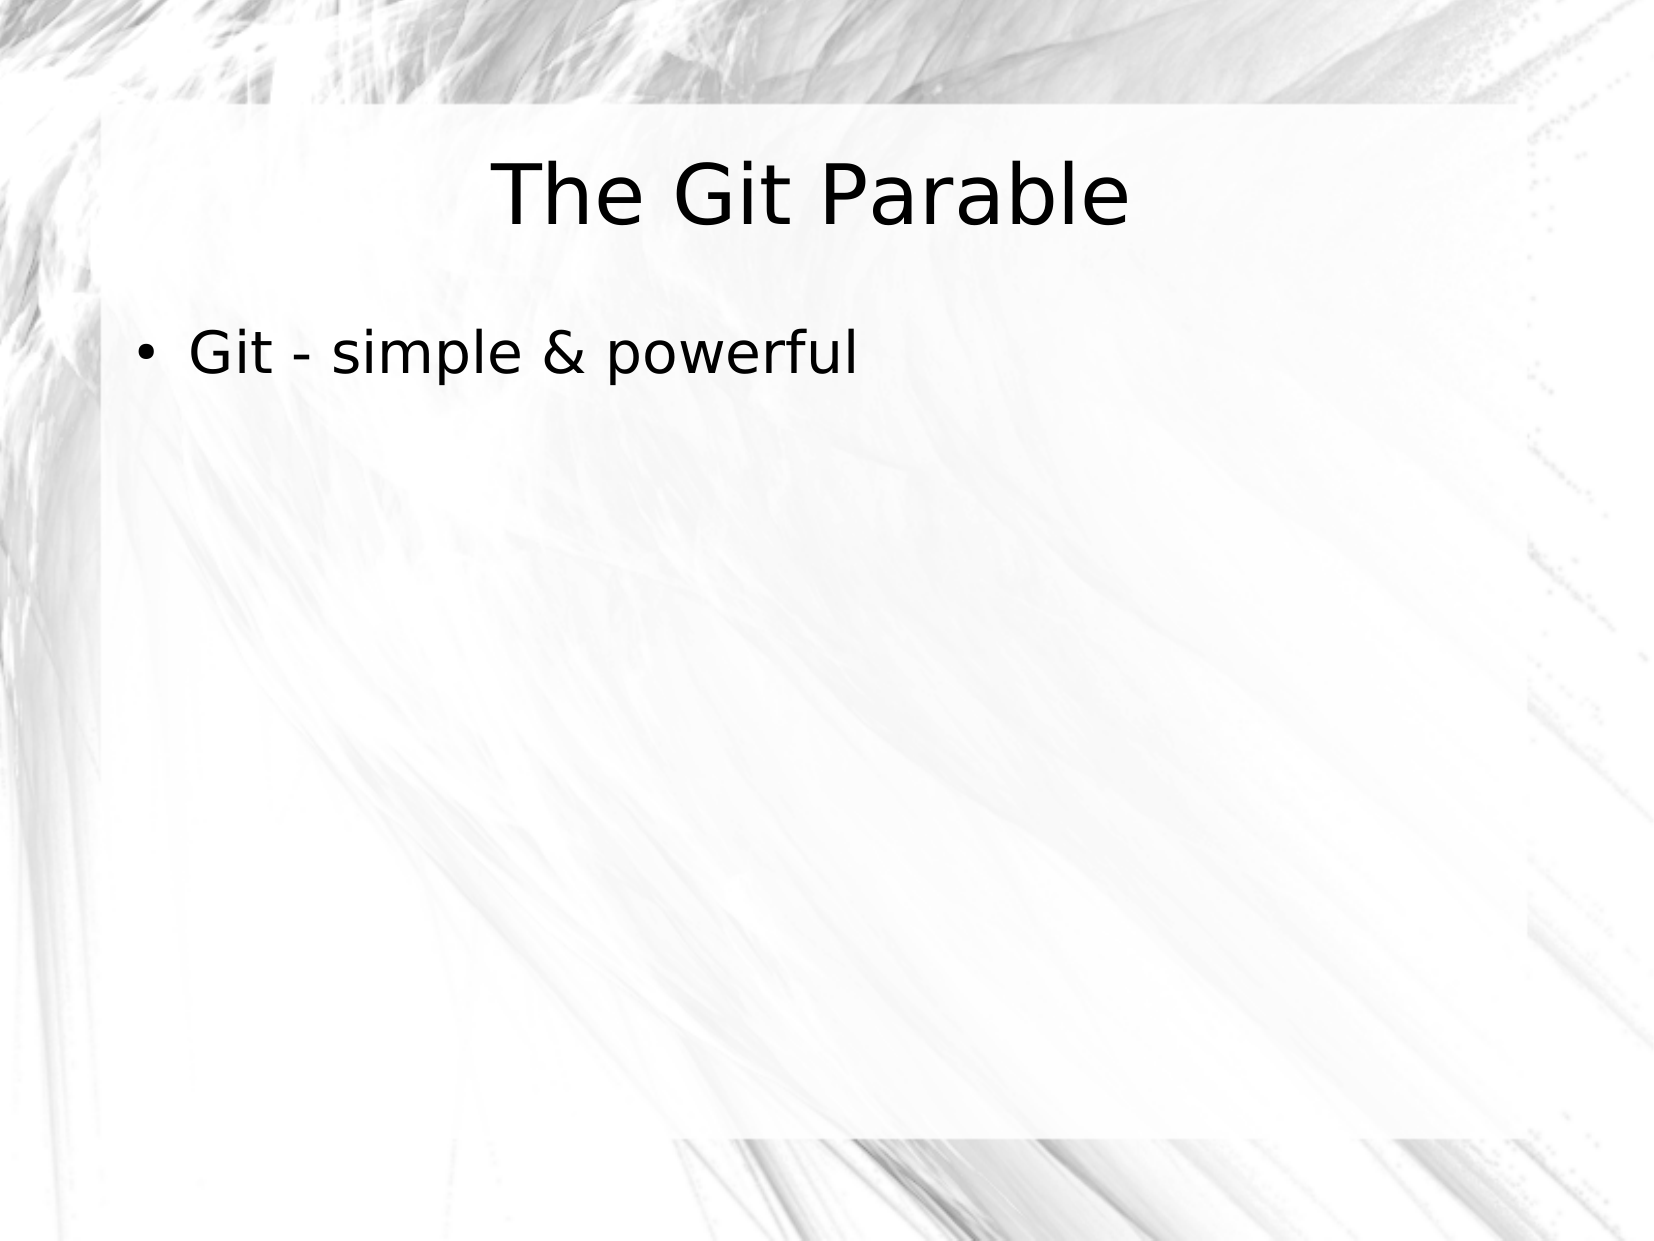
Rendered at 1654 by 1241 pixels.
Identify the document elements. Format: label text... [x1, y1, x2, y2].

list Git - simple & powerful [118, 319, 1571, 931]
picture [0, 0, 1654, 1241]
title The Git Parable [118, 119, 1506, 273]
